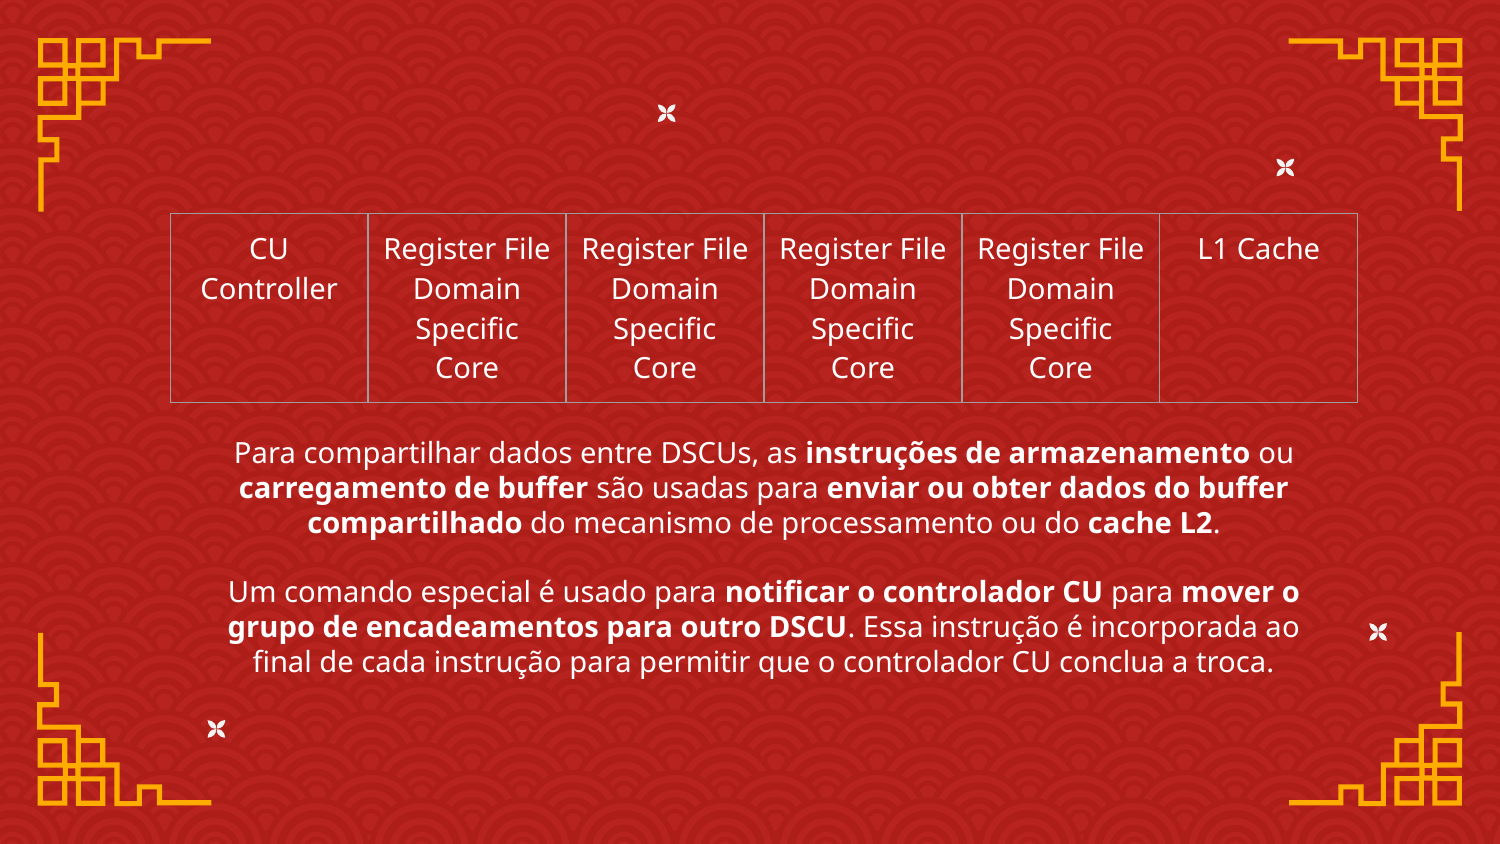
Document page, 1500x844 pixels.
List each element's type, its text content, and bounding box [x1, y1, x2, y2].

table_header Register File Domain Specific Core [963, 214, 1159, 402]
table_header Register File Domain Specific Core [567, 214, 763, 402]
table_header Register File Domain Specific Core [369, 214, 565, 402]
picture [0, 0, 1500, 844]
table_header L1 Cache [1160, 214, 1357, 402]
subtitle Para compartilhar dados entre DSCUs, as instruções de armazenamento ou carregamento de buffer são usadas para enviar ou obter dados do buffer compartilhado do mecanismo de processamento ou do cache L2. Um comando especial é usado para notificar o controlador CU para mover o grupo de encadeamentos para outro DSCU. Essa instrução é incorporada ao final de cada instrução para permitir que o controlador CU conclua a troca. [193, 418, 1335, 735]
table_header CU Controller [171, 214, 367, 402]
table_header Register File Domain Specific Core [765, 214, 961, 402]
